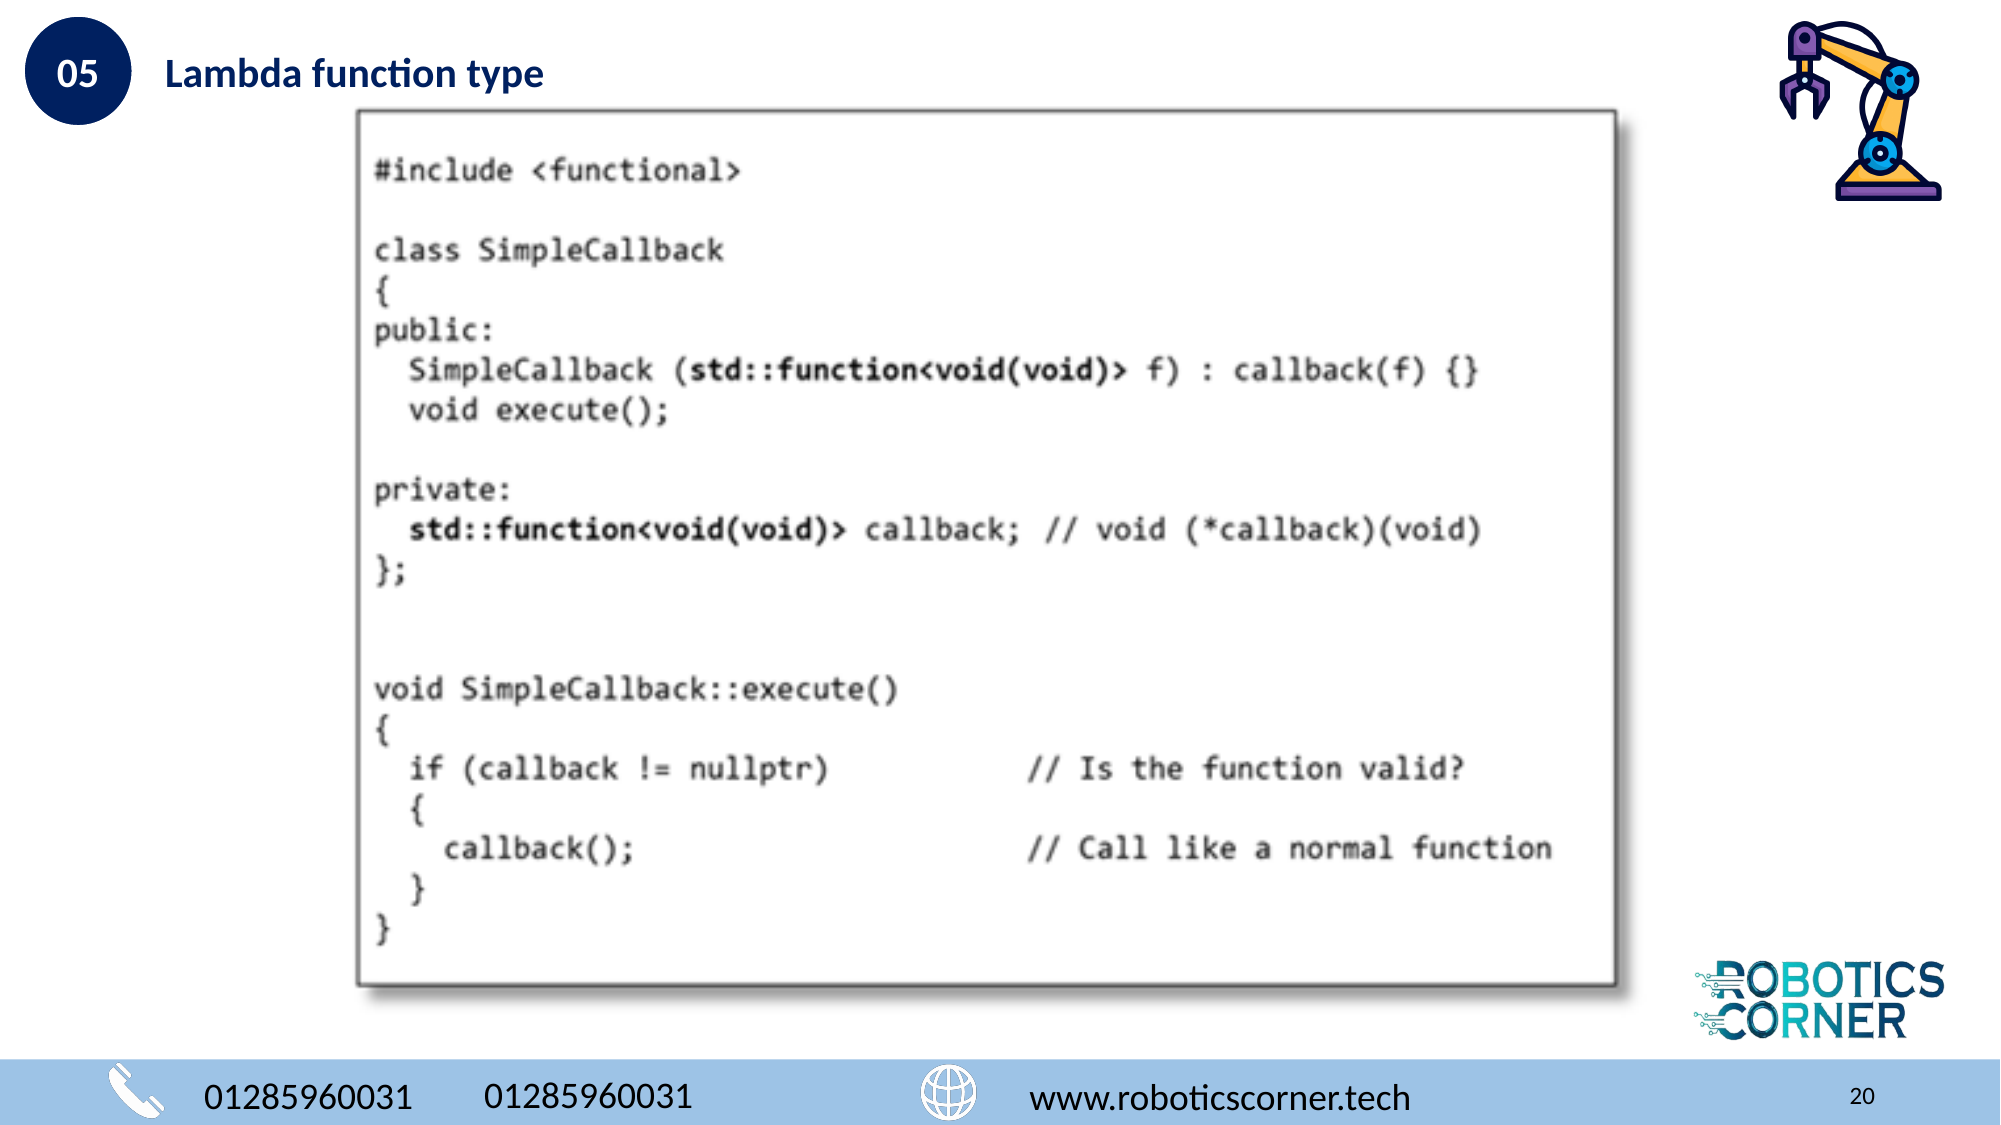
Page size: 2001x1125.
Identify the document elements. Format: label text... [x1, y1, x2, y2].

text_box Lambda function type [150, 38, 702, 103]
picture [915, 1059, 981, 1125]
picture [1680, 859, 1953, 1059]
picture [103, 1057, 170, 1124]
picture [351, 105, 1649, 1020]
picture [1771, 21, 1950, 201]
text_box 05 [22, 14, 134, 128]
